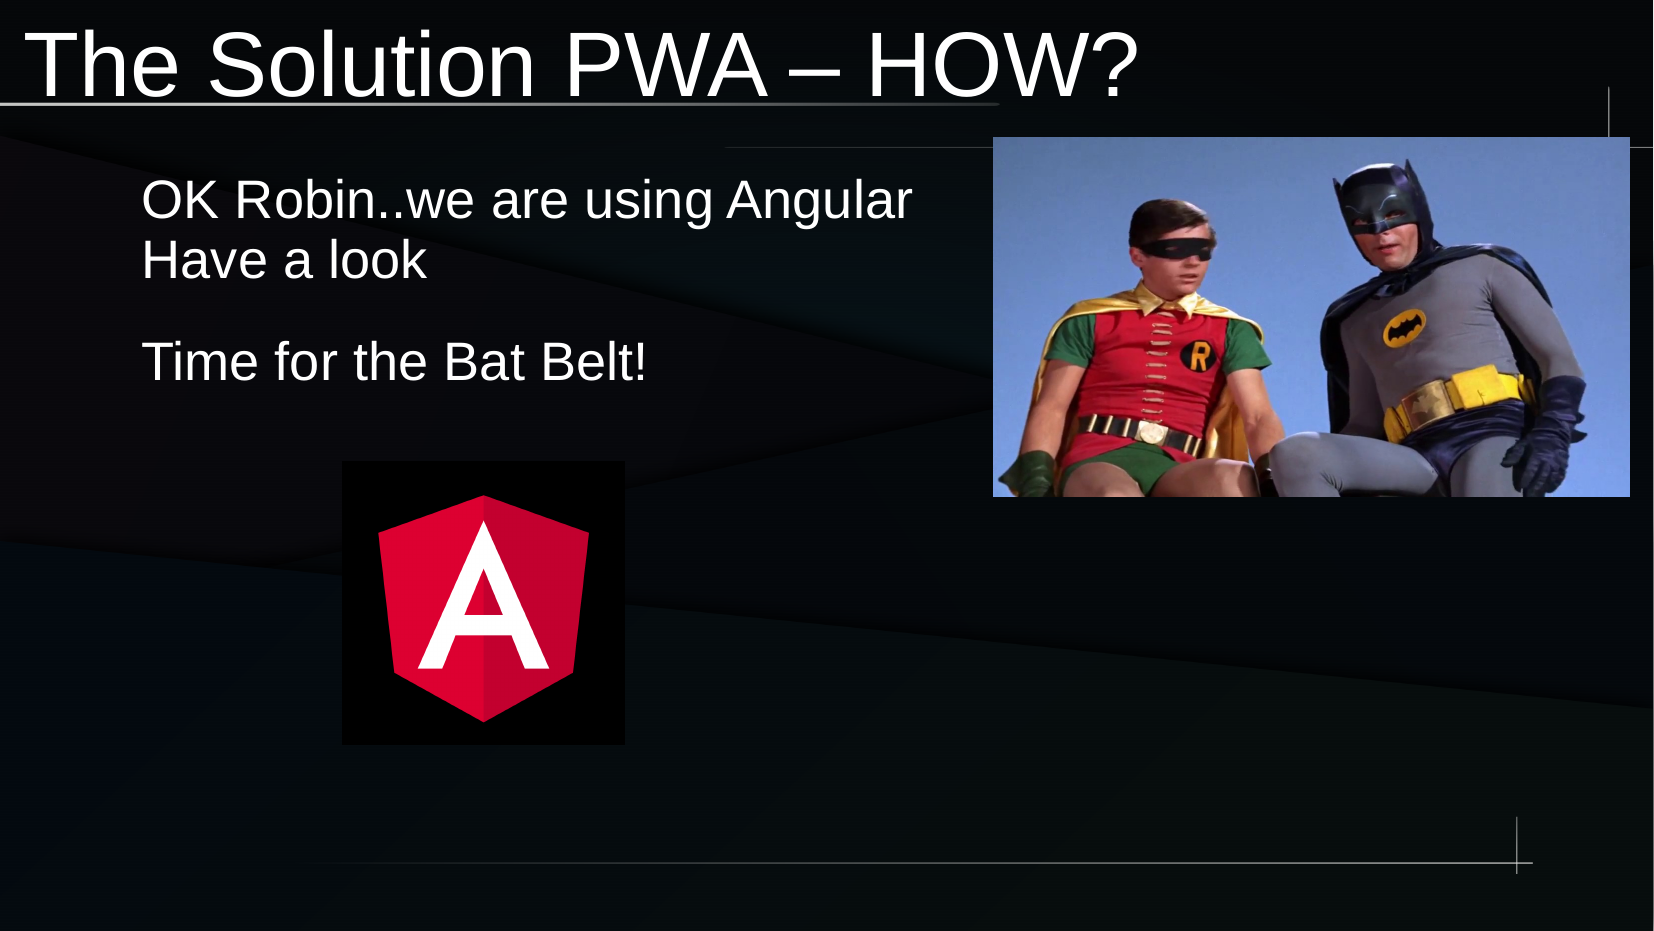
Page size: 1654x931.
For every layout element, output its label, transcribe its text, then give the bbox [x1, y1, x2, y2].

title The Solution PWA – HOW? [23, 11, 1589, 119]
picture [0, 0, 1654, 931]
list OK Robin..we are using Angular Have a look Time for the Bat Belt! [70, 169, 1559, 709]
